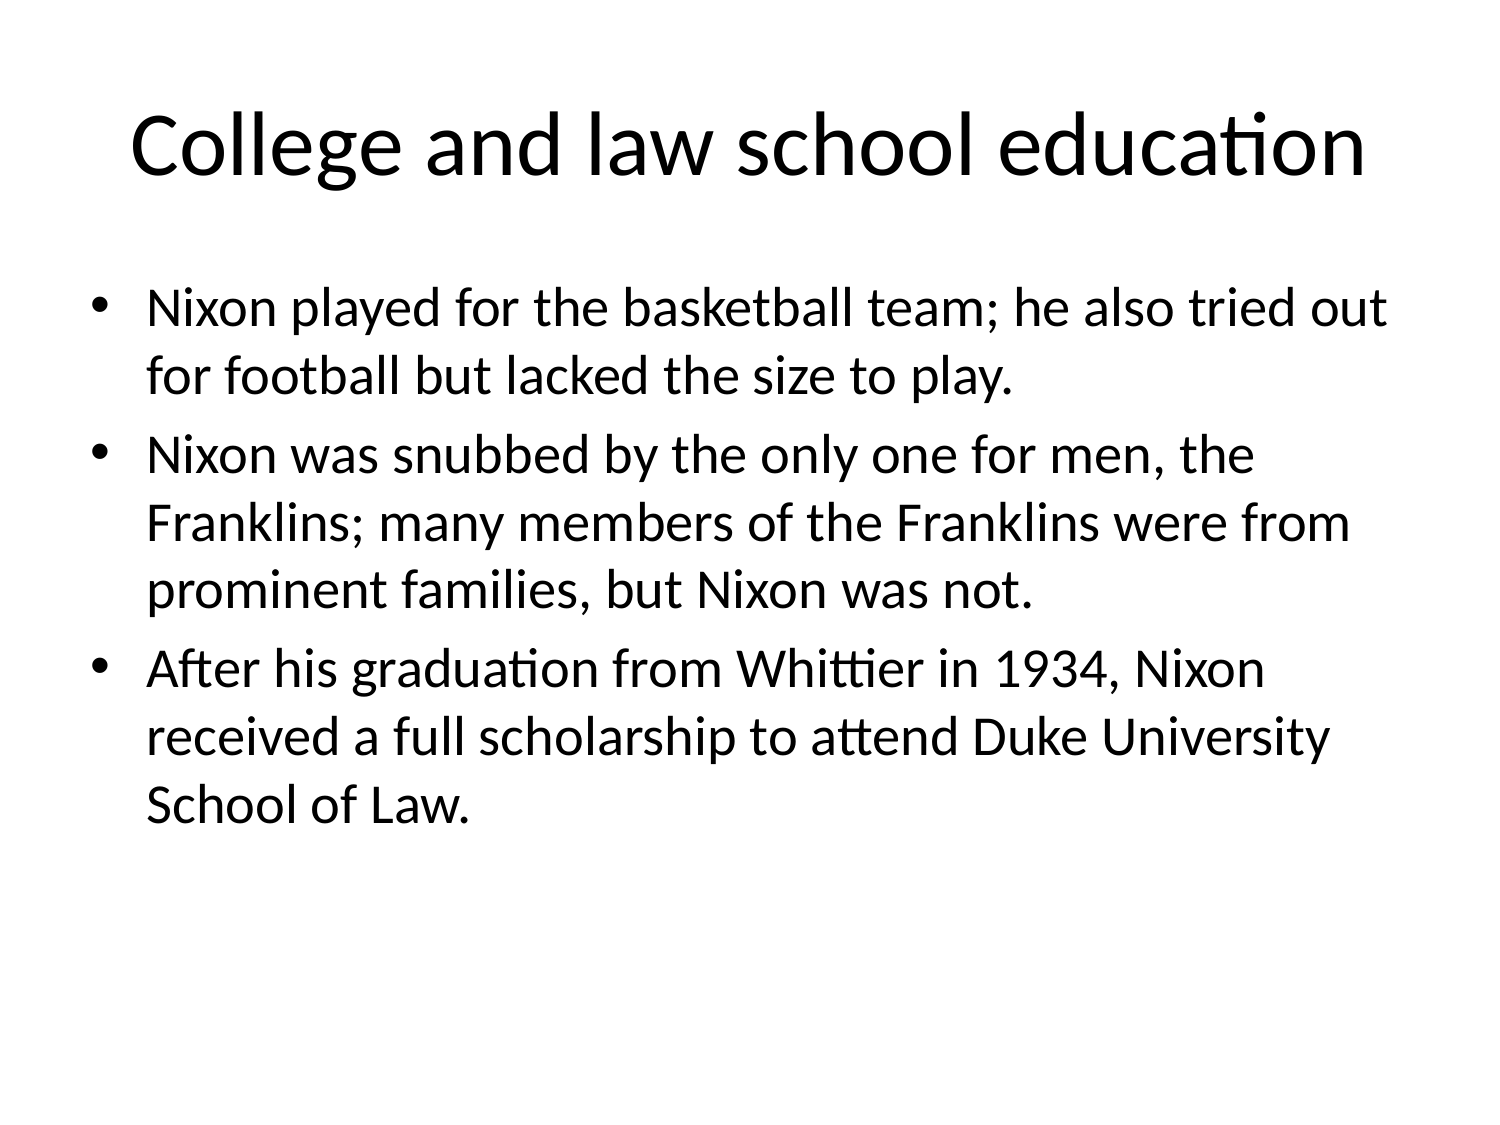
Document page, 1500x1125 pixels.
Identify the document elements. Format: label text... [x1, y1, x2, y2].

list Nixon played for the basketball team; he also tried out for football but lacked the size to play. Nixon was snubbed by the only one for men, the Franklins; many members of the Franklins were from prominent families, but Nixon was not. After his graduation from Whittier in 1934, Nixon received a full scholarship to attend Duke University School of Law. [75, 262, 1425, 1005]
title College and law school education [75, 45, 1425, 233]
